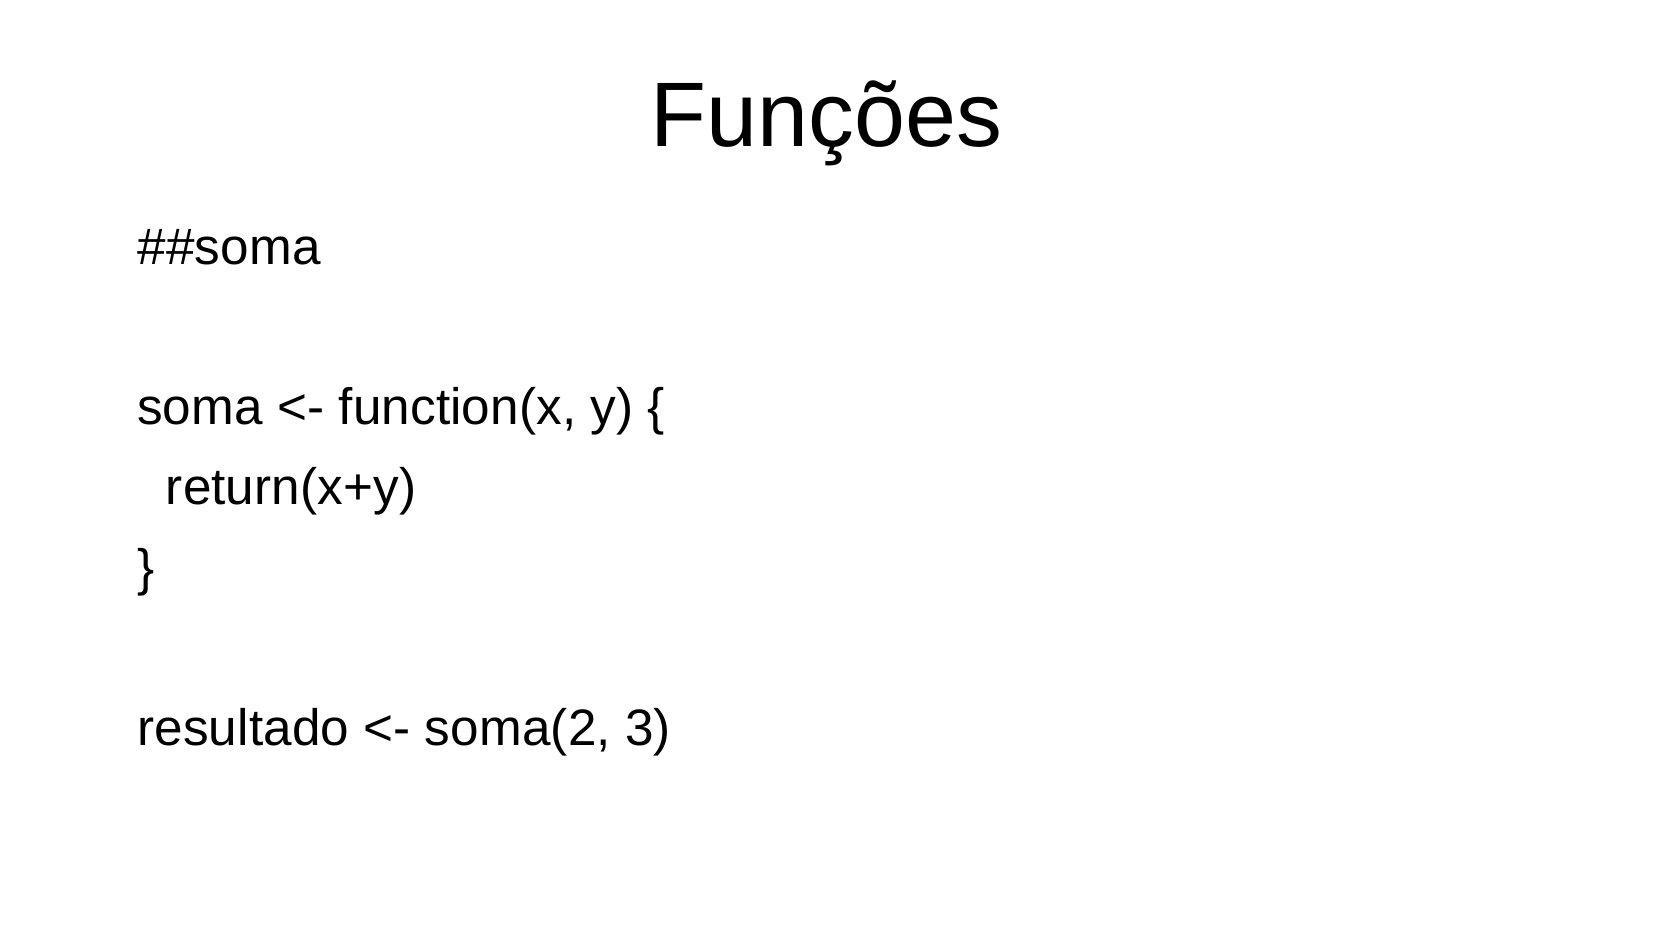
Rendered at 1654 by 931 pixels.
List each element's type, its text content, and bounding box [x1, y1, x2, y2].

list ##soma soma <- function(x, y) { return(x+y) } resultado <- soma(2, 3) [82, 217, 1571, 758]
title Funções [82, 37, 1571, 193]
